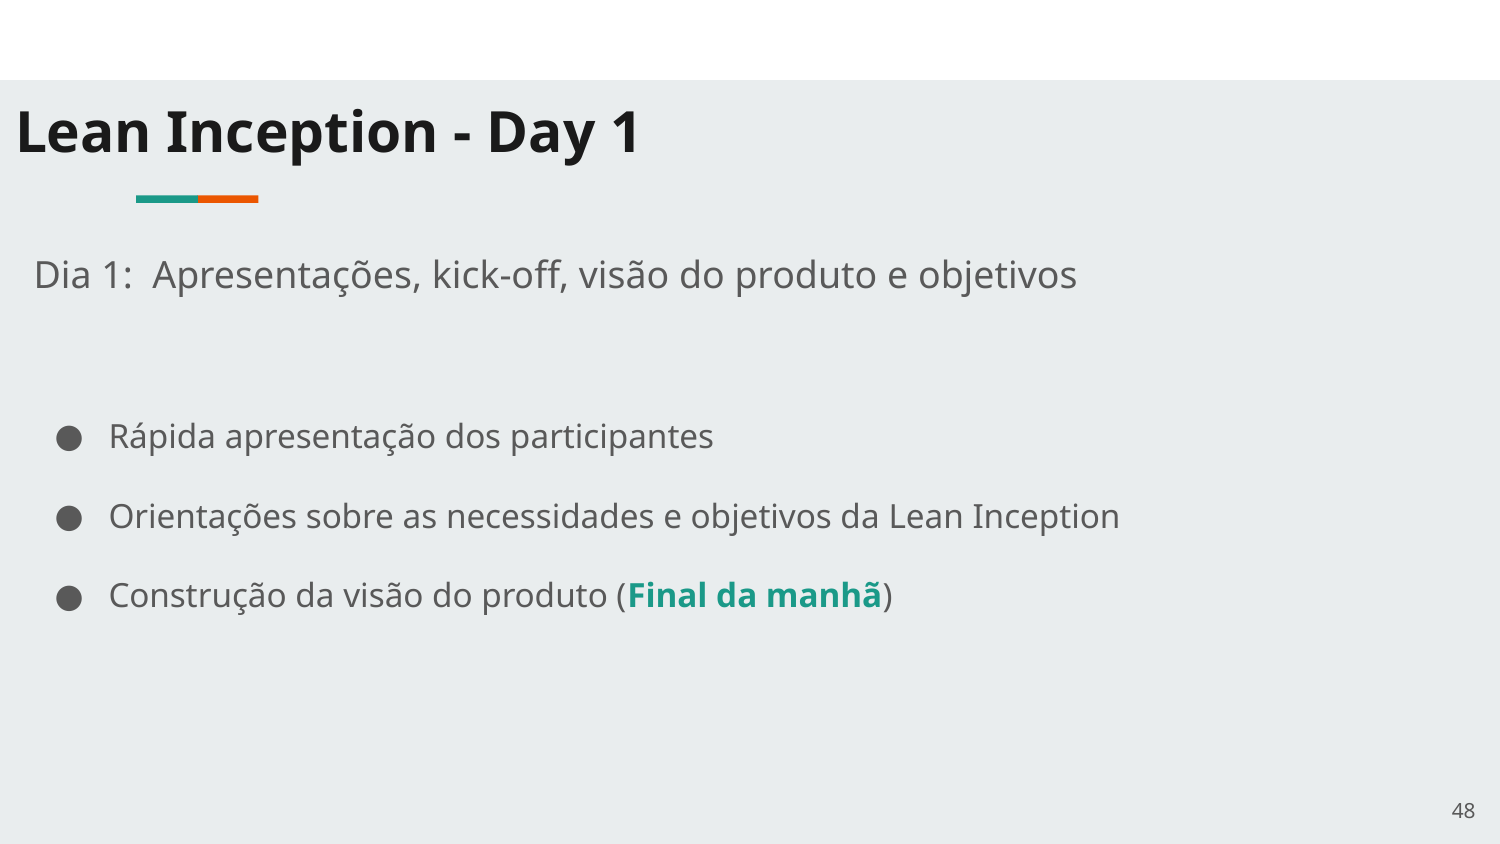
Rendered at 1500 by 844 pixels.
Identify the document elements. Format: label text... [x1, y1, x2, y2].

title Lean Inception - Day 1 [0, 80, 1101, 181]
subtitle Dia 1: Apresentações, kick-off, visão do produto e objetivos Rápida apresentação dos participantes Orientações sobre as necessidades e objetivos da Lean Inception Construção da visão do produto (Final da manhã) [18, 235, 1466, 787]
slide_number <number> [1400, 779, 1491, 844]
